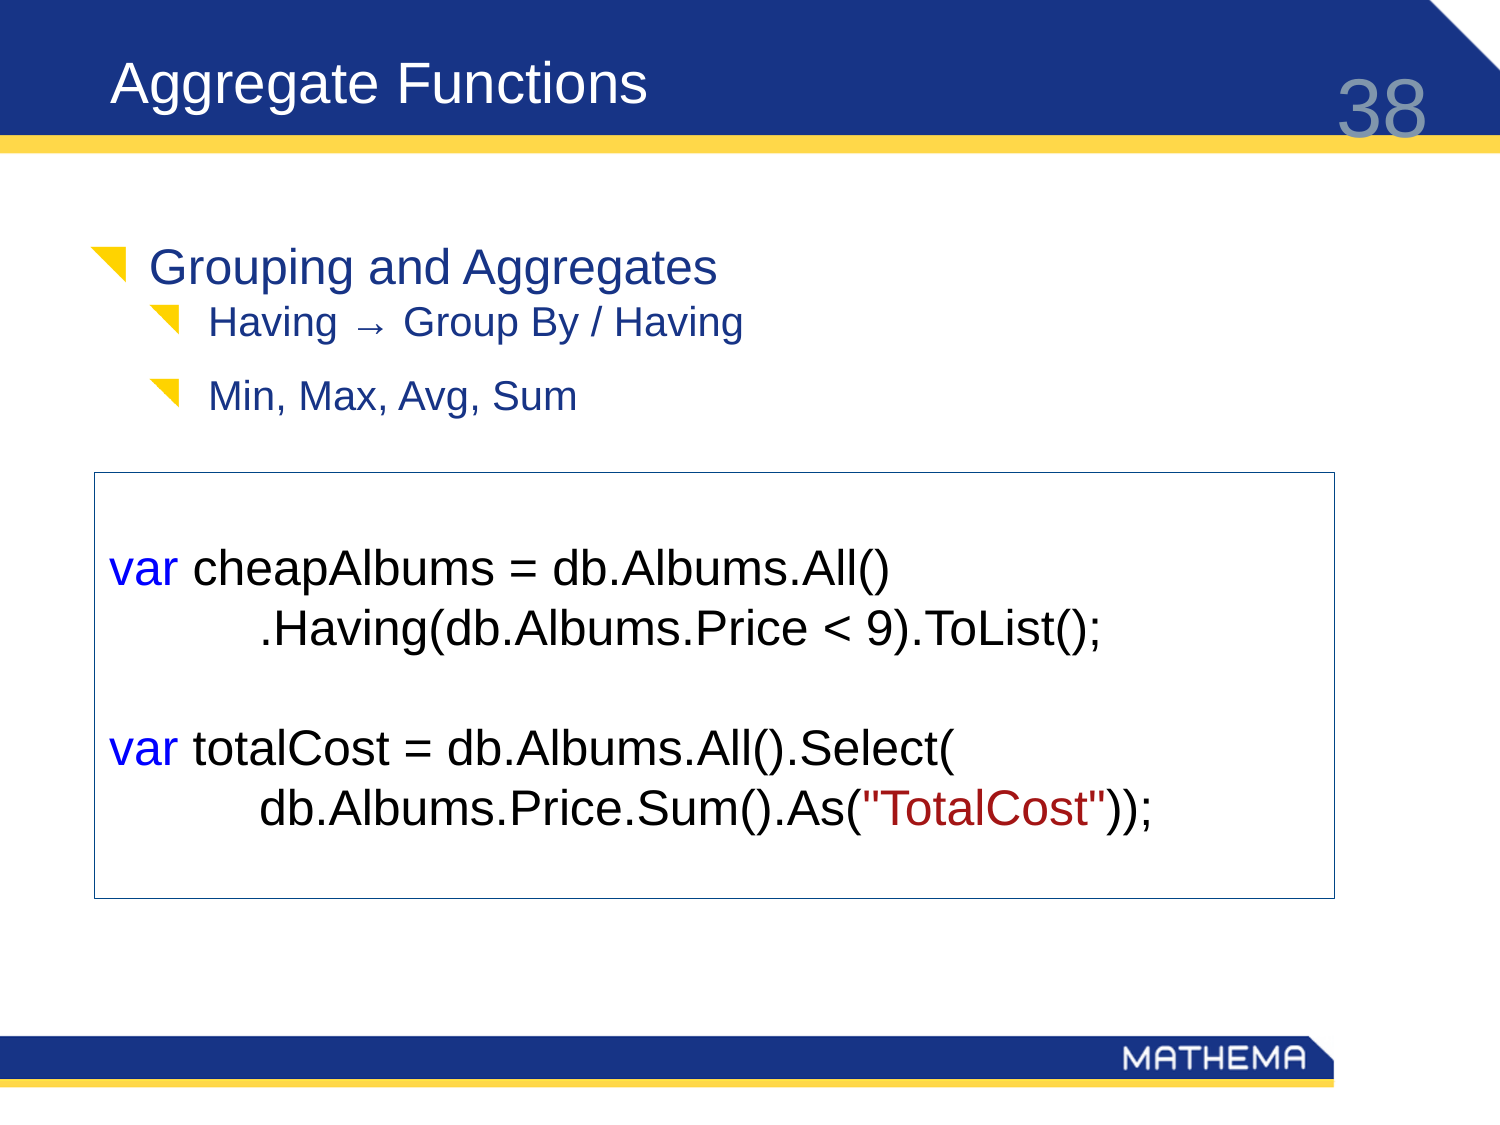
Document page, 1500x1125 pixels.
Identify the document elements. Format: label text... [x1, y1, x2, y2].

picture [0, 0, 1500, 1125]
list Grouping and Aggregates Having → Group By / Having Min, Max, Avg, Sum [75, 227, 1426, 970]
title Aggregate Functions [75, 0, 1426, 174]
text_box var cheapAlbums = db.Albums.All() .Having(db.Albums.Price < 9).ToList(); var totalCost = db.Albums.All().Select( db.Albums.Price.Sum().As("TotalCost")); [94, 472, 1335, 899]
